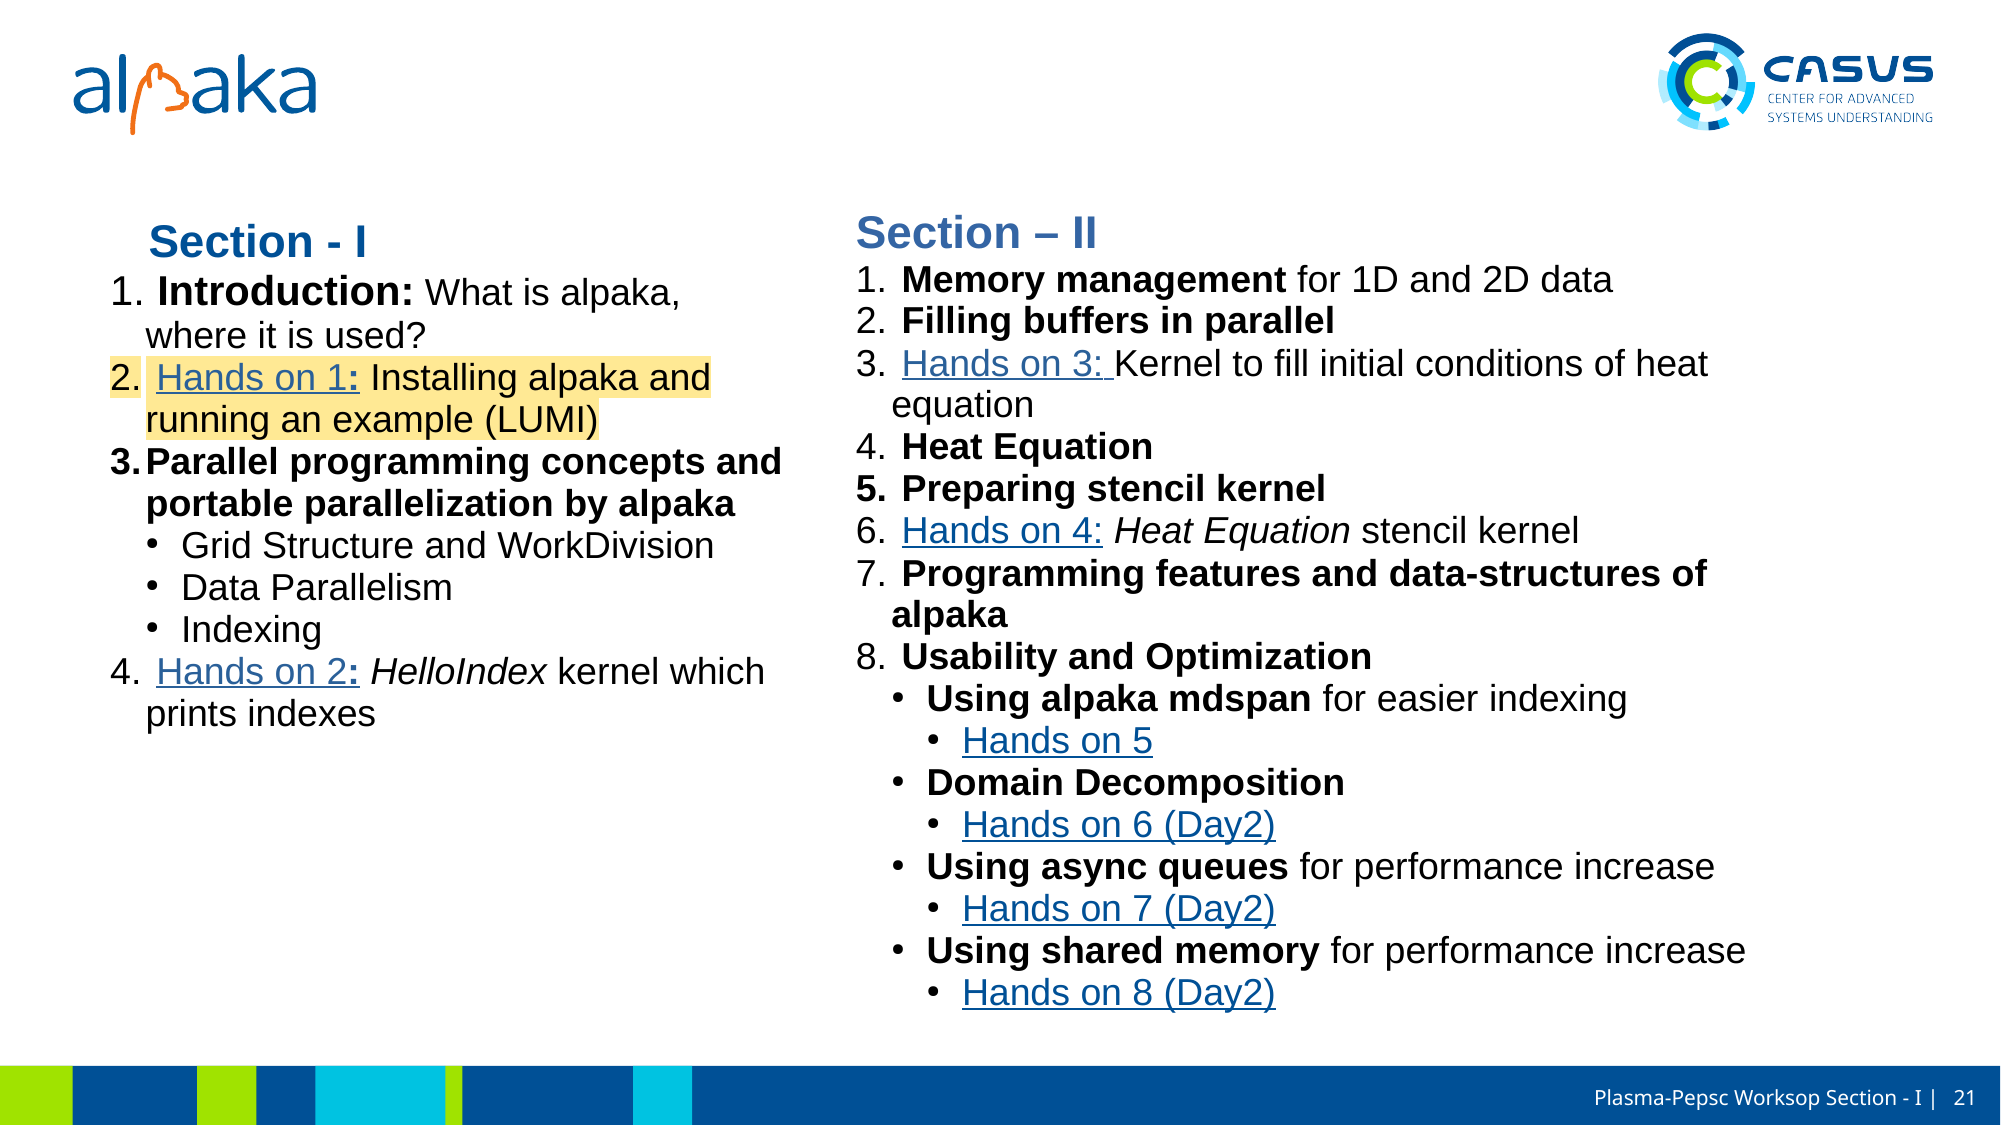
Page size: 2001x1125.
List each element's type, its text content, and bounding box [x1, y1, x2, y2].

text_box Section – II Memory management for 1D and 2D data Filling buffers in parallel Hands on 3: Kernel to fill initial conditions of heat equation Heat Equation Preparing stencil kernel Hands on 4: Heat Equation stencil kernel Programming features and data-structures of alpaka Usability and Optimization Using alpaka mdspan for easier indexing Hands on 5 Domain Decomposition Hands on 6 (Day2) Using async queues for performance increase Hands on 7 (Day2) Using shared memory for performance increase Hands on 8 (Day2) [841, 199, 1844, 1022]
picture [72, 53, 317, 136]
picture [1658, 33, 1933, 131]
text_box Section - I Introduction: What is alpaka, where it is used? Hands on 1: Installing alpaka and running an example (LUMI) Parallel programming concepts and portable parallelization by alpaka Grid Structure and WorkDivision Data Parallelism Indexing Hands on 2: HelloIndex kernel which prints indexes [110, 135, 792, 816]
